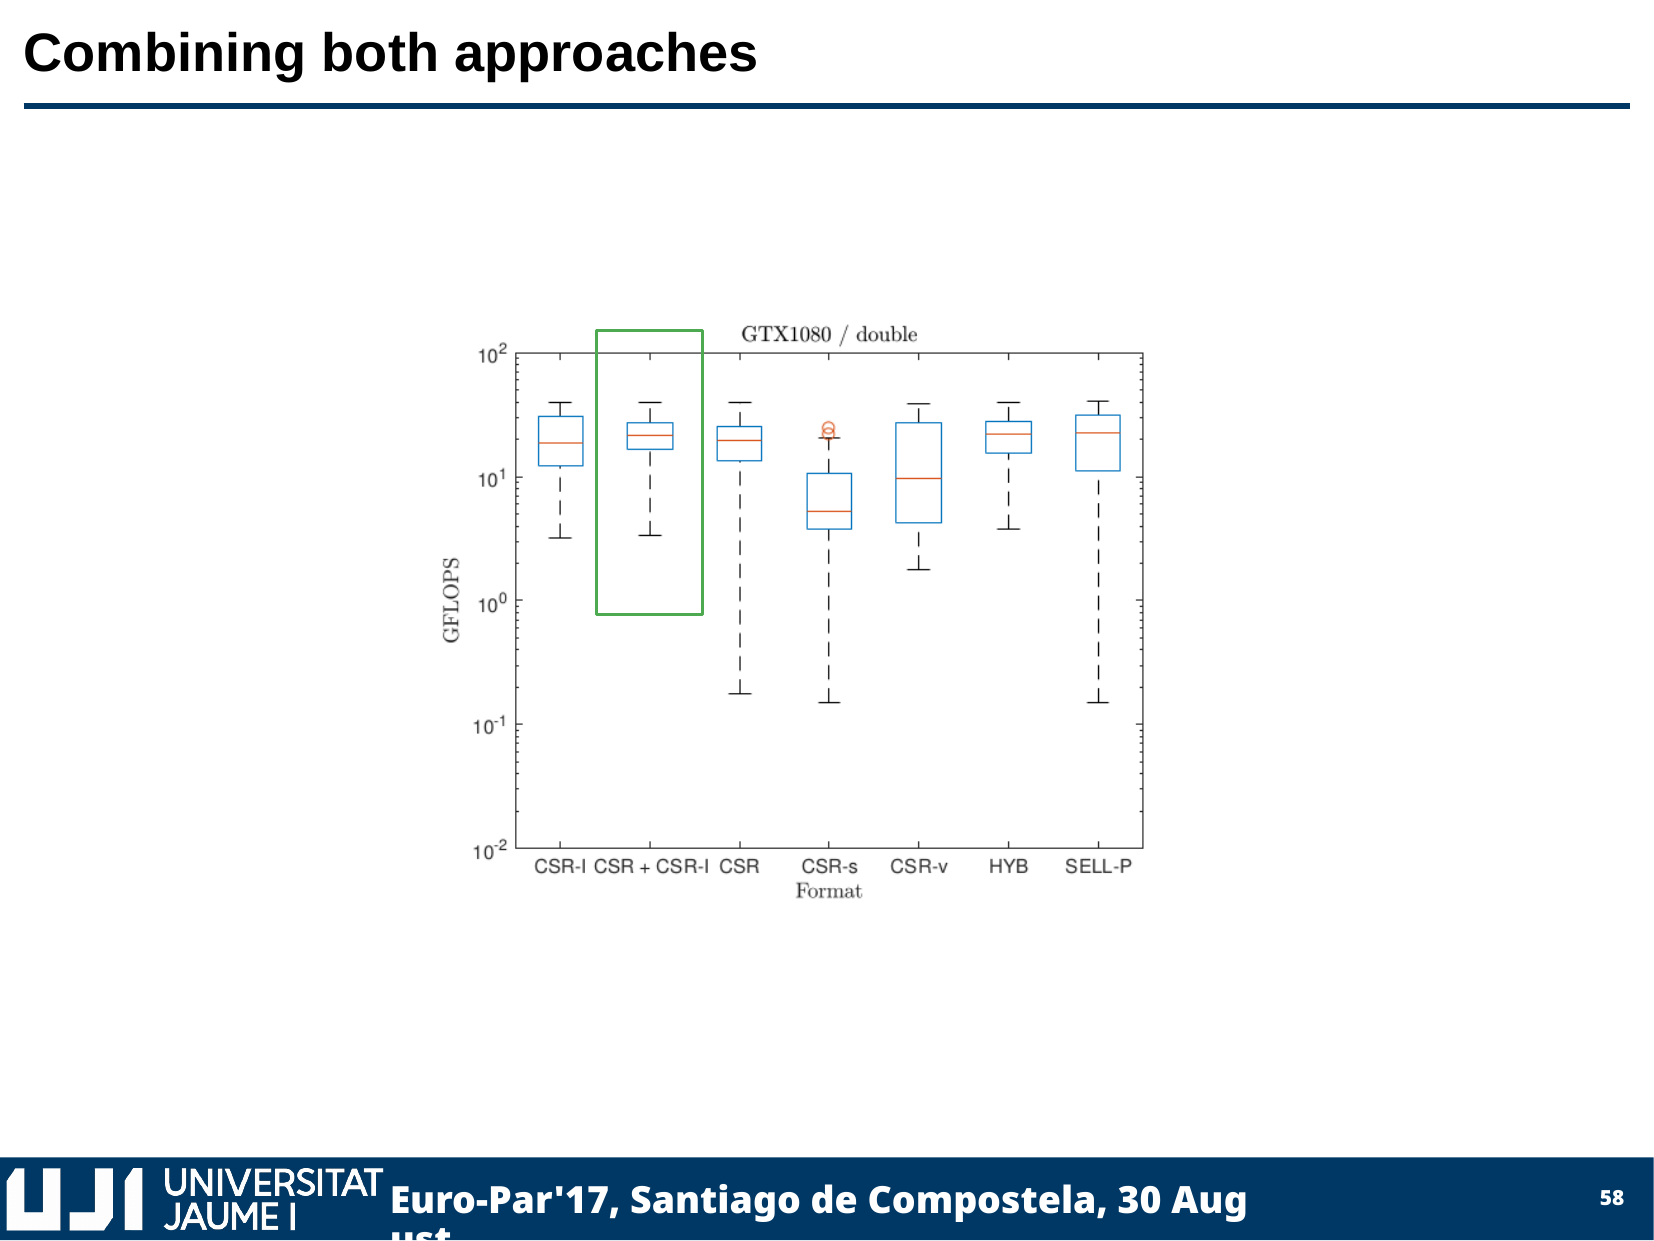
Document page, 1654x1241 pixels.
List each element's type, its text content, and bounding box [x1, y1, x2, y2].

title Combining both approaches [23, 0, 1630, 107]
picture [0, 1158, 390, 1241]
picture [419, 307, 1188, 906]
